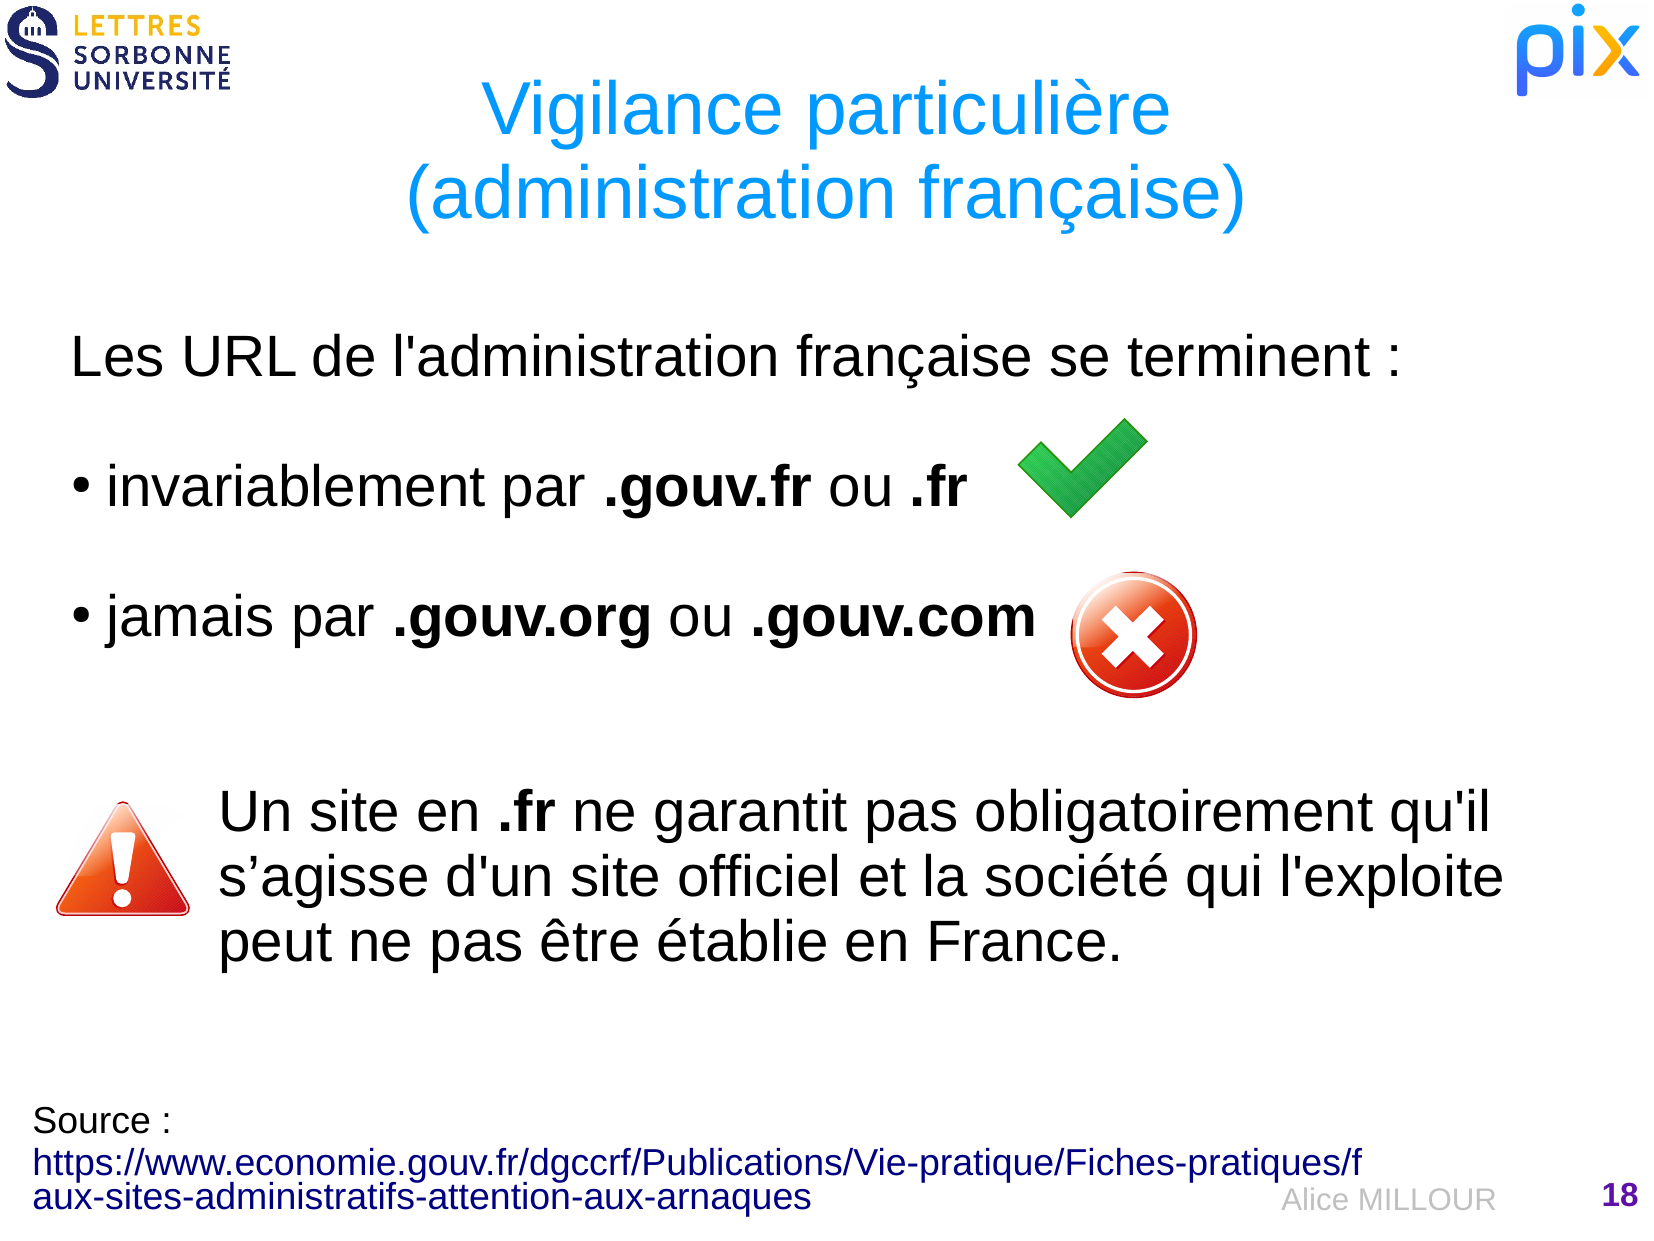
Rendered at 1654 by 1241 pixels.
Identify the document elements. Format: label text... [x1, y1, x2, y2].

picture [1505, 2, 1648, 98]
picture [5, 6, 230, 98]
text_box Source : https://www.economie.gouv.fr/dgccrf/Publications/Vie-pratique/Fiches-pratiques/faux-sites-administratifs-attention-aux-arnaques [17, 1092, 1394, 1241]
title Vigilance particulière (administration française) [82, 46, 1571, 254]
text_box Les URL de l'administration française se terminent : invariablement par .gouv.fr ou .fr jamais par .gouv.org ou .gouv.com Un site en .fr ne garantit pas obligatoirement qu'il s’agisse d'un site officiel et la société qui l'exploite peut ne pas être établie en France. [56, 315, 1616, 981]
picture [992, 375, 1224, 716]
picture [34, 772, 213, 951]
